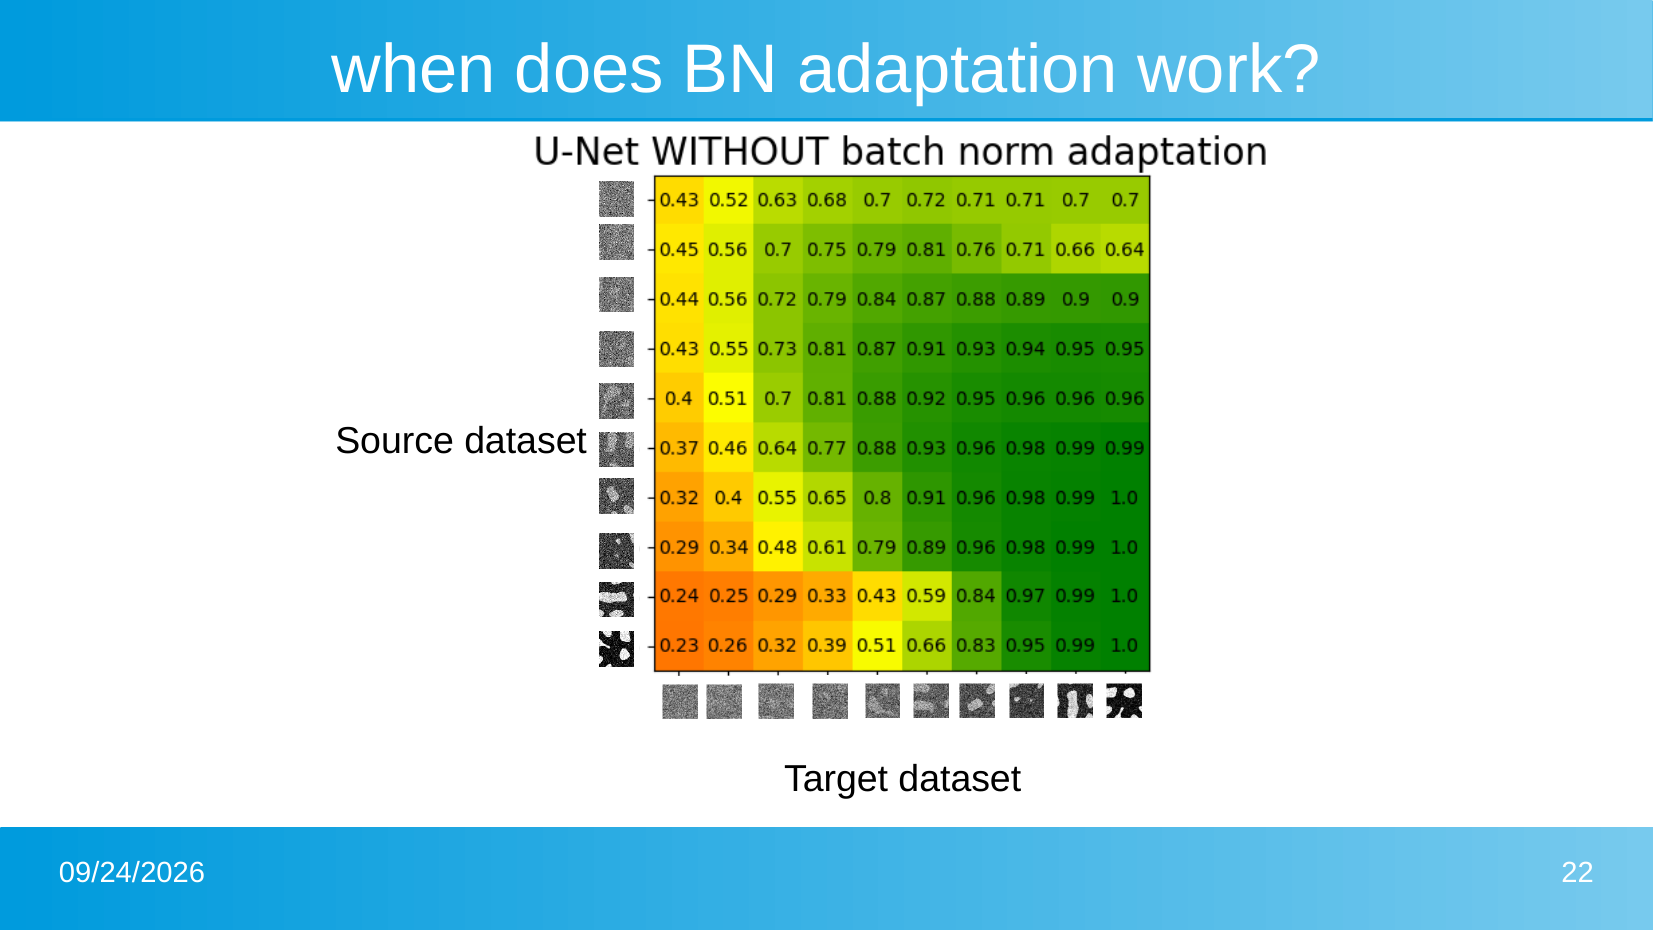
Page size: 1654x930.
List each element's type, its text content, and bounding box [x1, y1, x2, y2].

picture [599, 181, 634, 217]
picture [599, 224, 634, 260]
picture [504, 470, 637, 821]
picture [599, 277, 634, 312]
text_box [511, 172, 1178, 822]
text_box Target dataset [769, 749, 1037, 807]
picture [599, 331, 634, 367]
picture [758, 684, 794, 719]
picture [599, 432, 634, 467]
picture [959, 683, 995, 719]
picture [599, 478, 634, 514]
text_box Source dataset [320, 412, 603, 470]
picture [706, 684, 742, 719]
picture [865, 683, 900, 719]
picture [1057, 683, 1093, 718]
picture [662, 684, 698, 719]
picture [599, 383, 634, 419]
picture [913, 683, 949, 719]
picture [599, 533, 634, 569]
picture [599, 582, 634, 617]
picture [504, 122, 1282, 821]
picture [599, 631, 634, 667]
picture [1106, 683, 1142, 718]
title when does BN adaptation work? [58, 29, 1594, 108]
picture [812, 683, 848, 719]
picture [1009, 683, 1044, 718]
